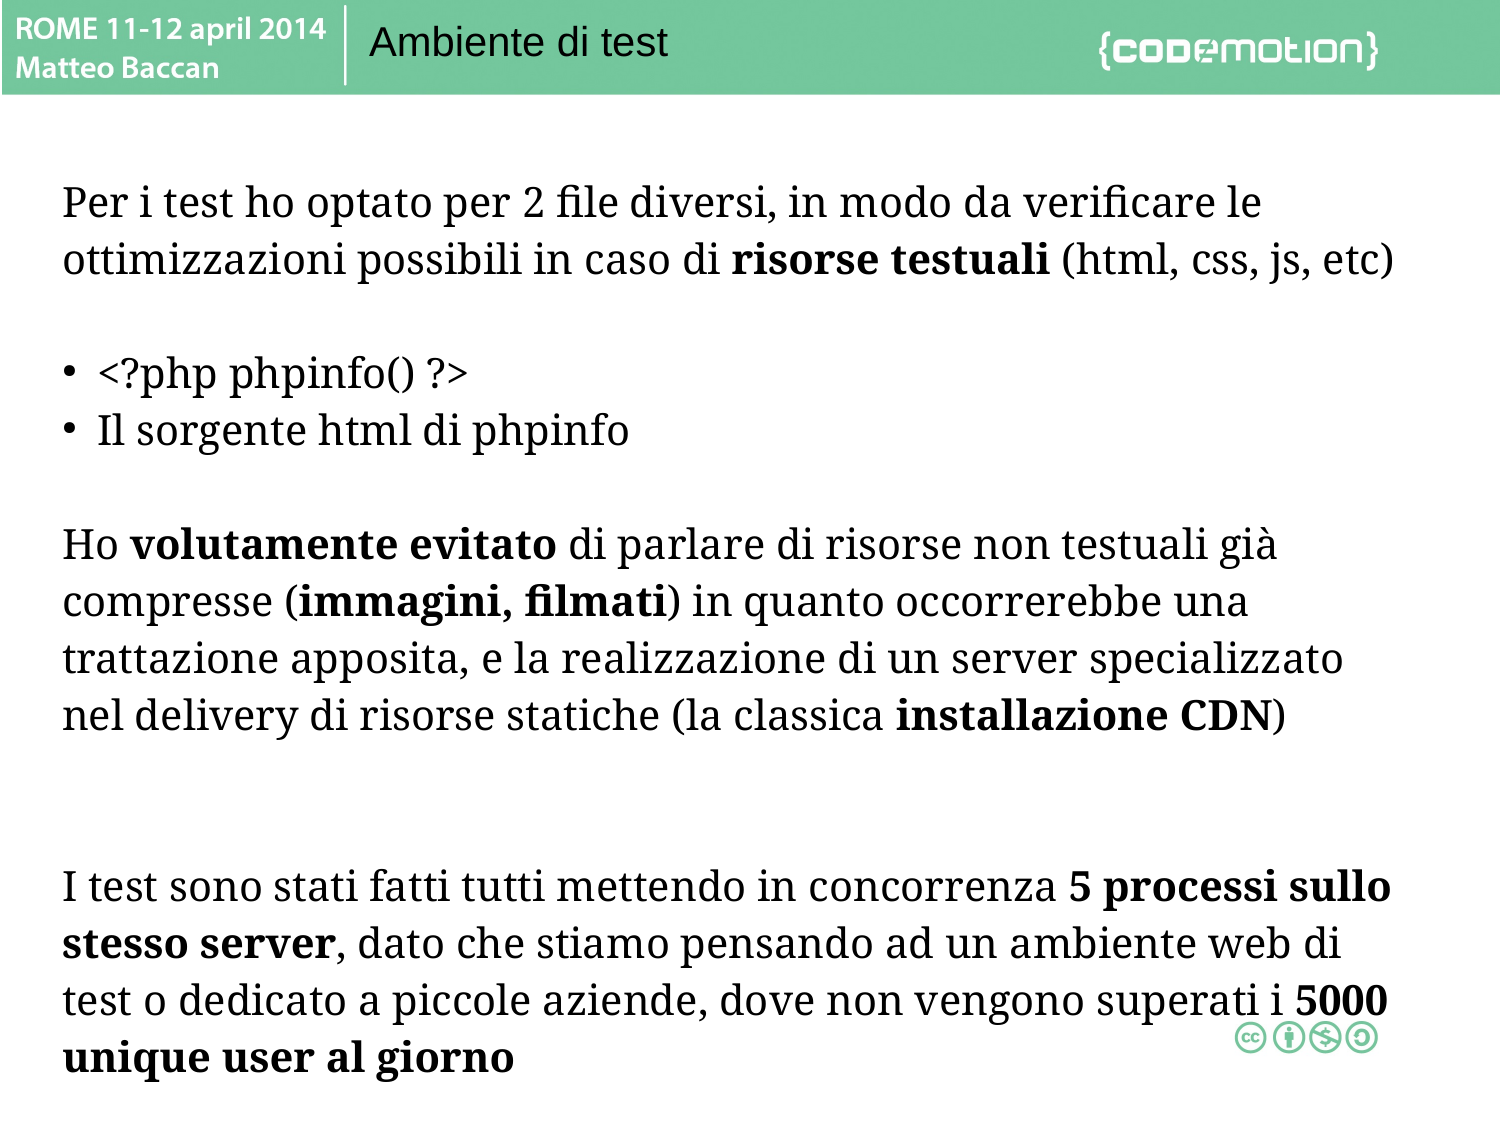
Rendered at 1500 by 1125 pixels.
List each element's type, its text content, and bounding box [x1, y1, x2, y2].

text_box Per i test ho optato per 2 file diversi, in modo da verificare le ottimizzazioni possibili in caso di risorse testuali (html, css, js, etc) <?php phpinfo() ?> Il sorgente html di phpinfo Ho volutamente evitato di parlare di risorse non testuali già compresse (immagini, filmati) in quanto occorrerebbe una trattazione apposita, e la realizzazione di un server specializzato nel delivery di risorse statiche (la classica installazione CDN) I test sono stati fatti tutti mettendo in concorrenza 5 processi sullo stesso server, dato che stiamo pensando ad un ambiente web di test o dedicato a piccole aziende, dove non vengono superati i 5000 unique user al giorno [47, 165, 1430, 941]
picture [2, 0, 1500, 1125]
list Ambiente di test [354, 11, 1380, 87]
